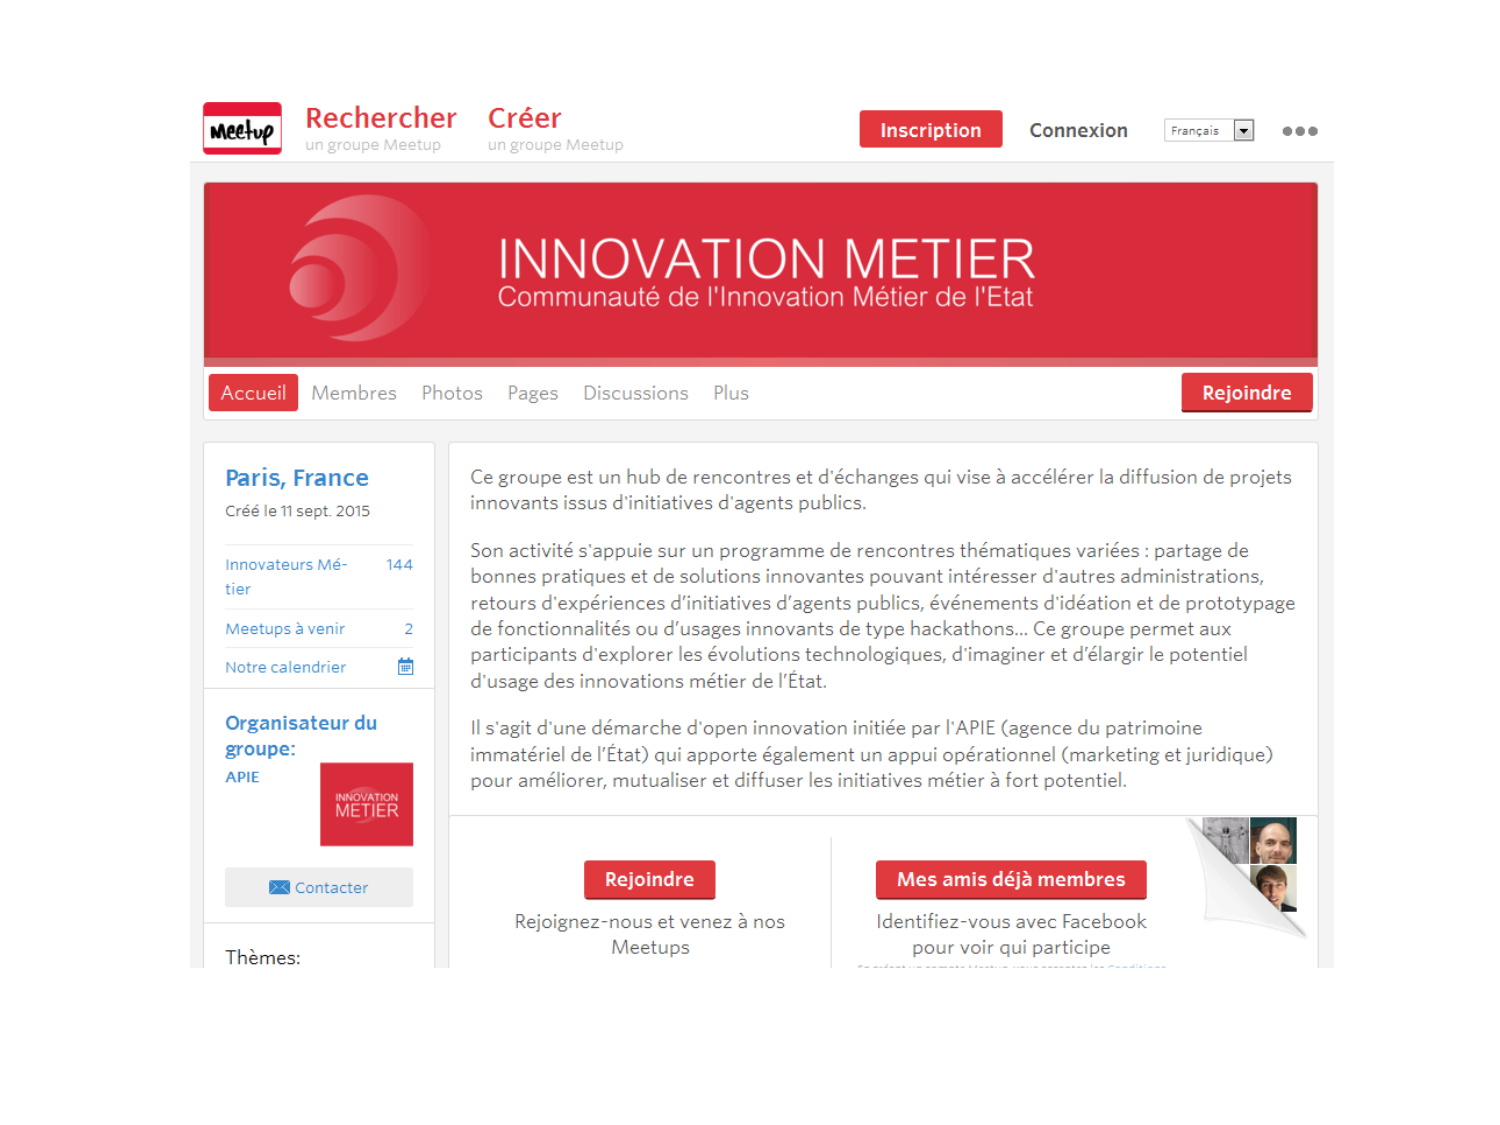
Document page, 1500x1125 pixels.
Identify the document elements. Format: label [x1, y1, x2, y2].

picture [189, 101, 1335, 968]
